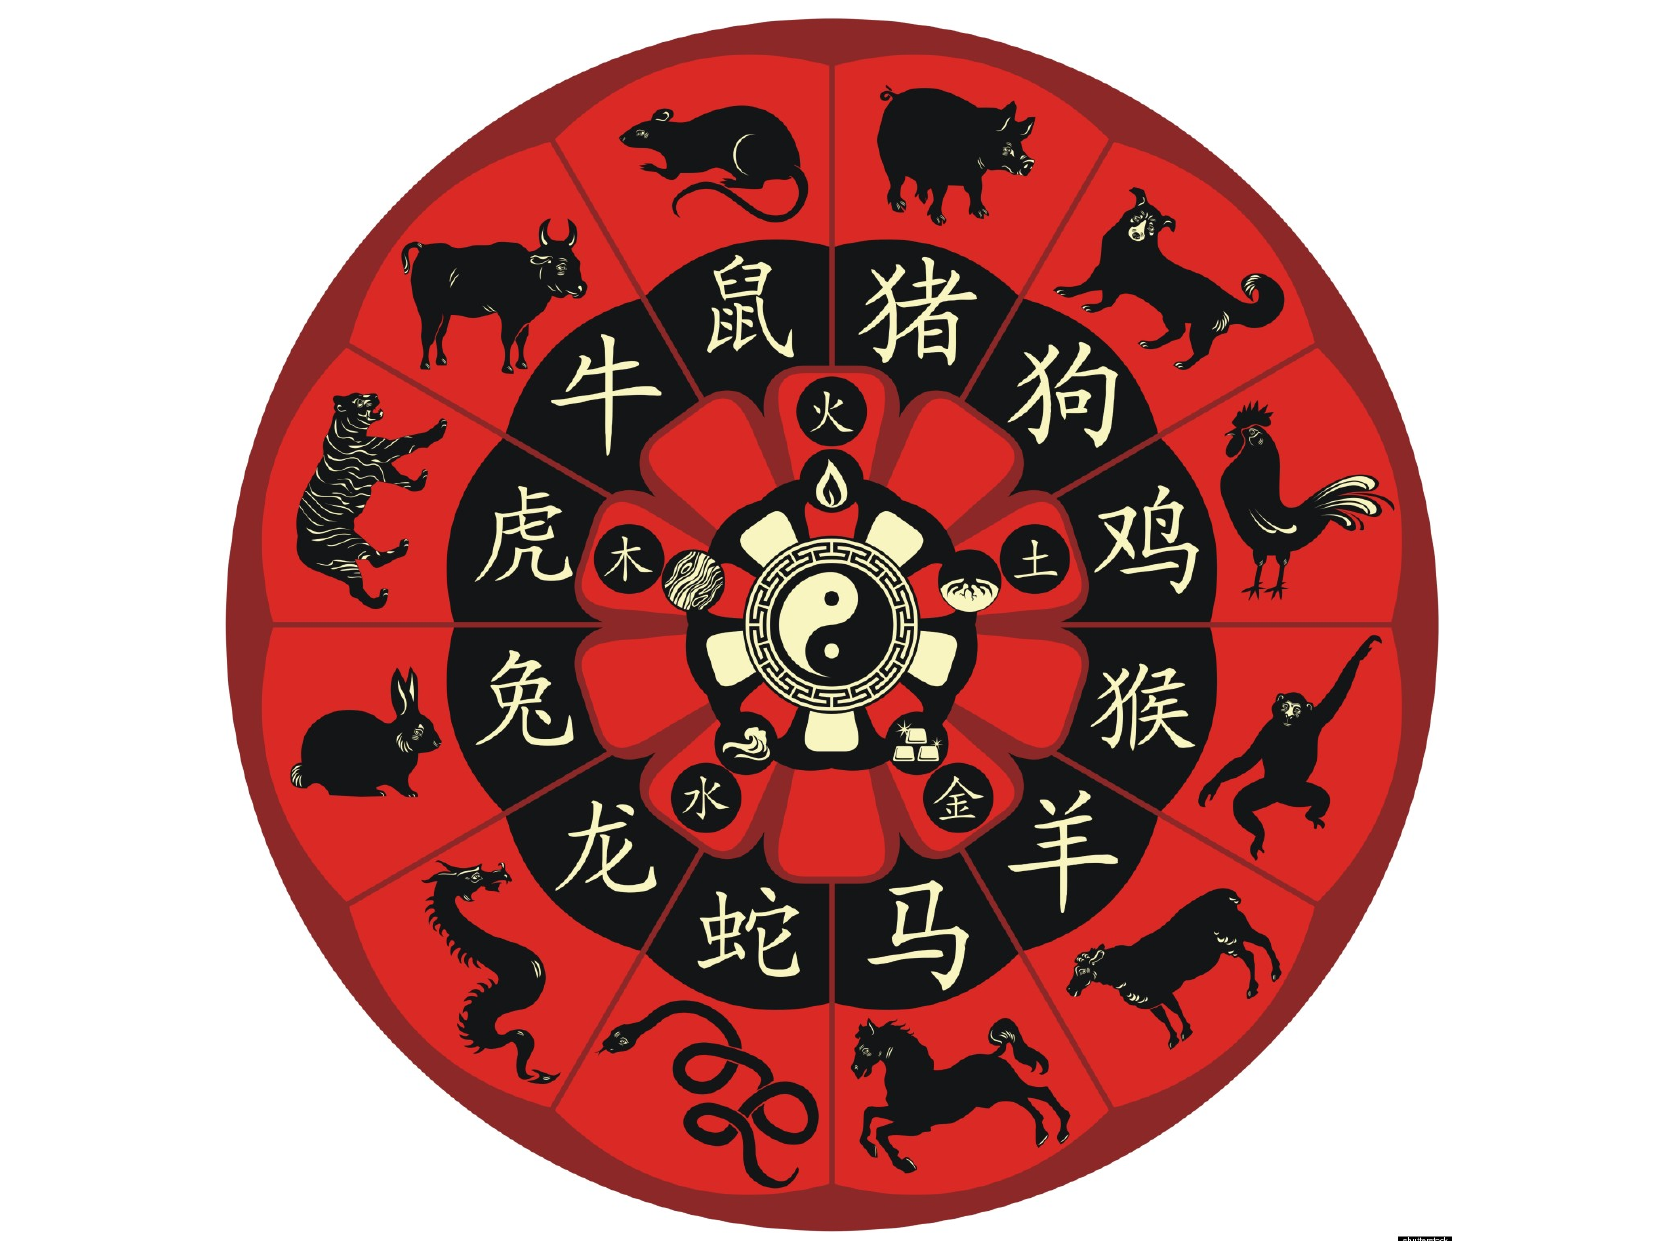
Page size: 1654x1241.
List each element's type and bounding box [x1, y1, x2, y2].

picture [211, 4, 1452, 1241]
